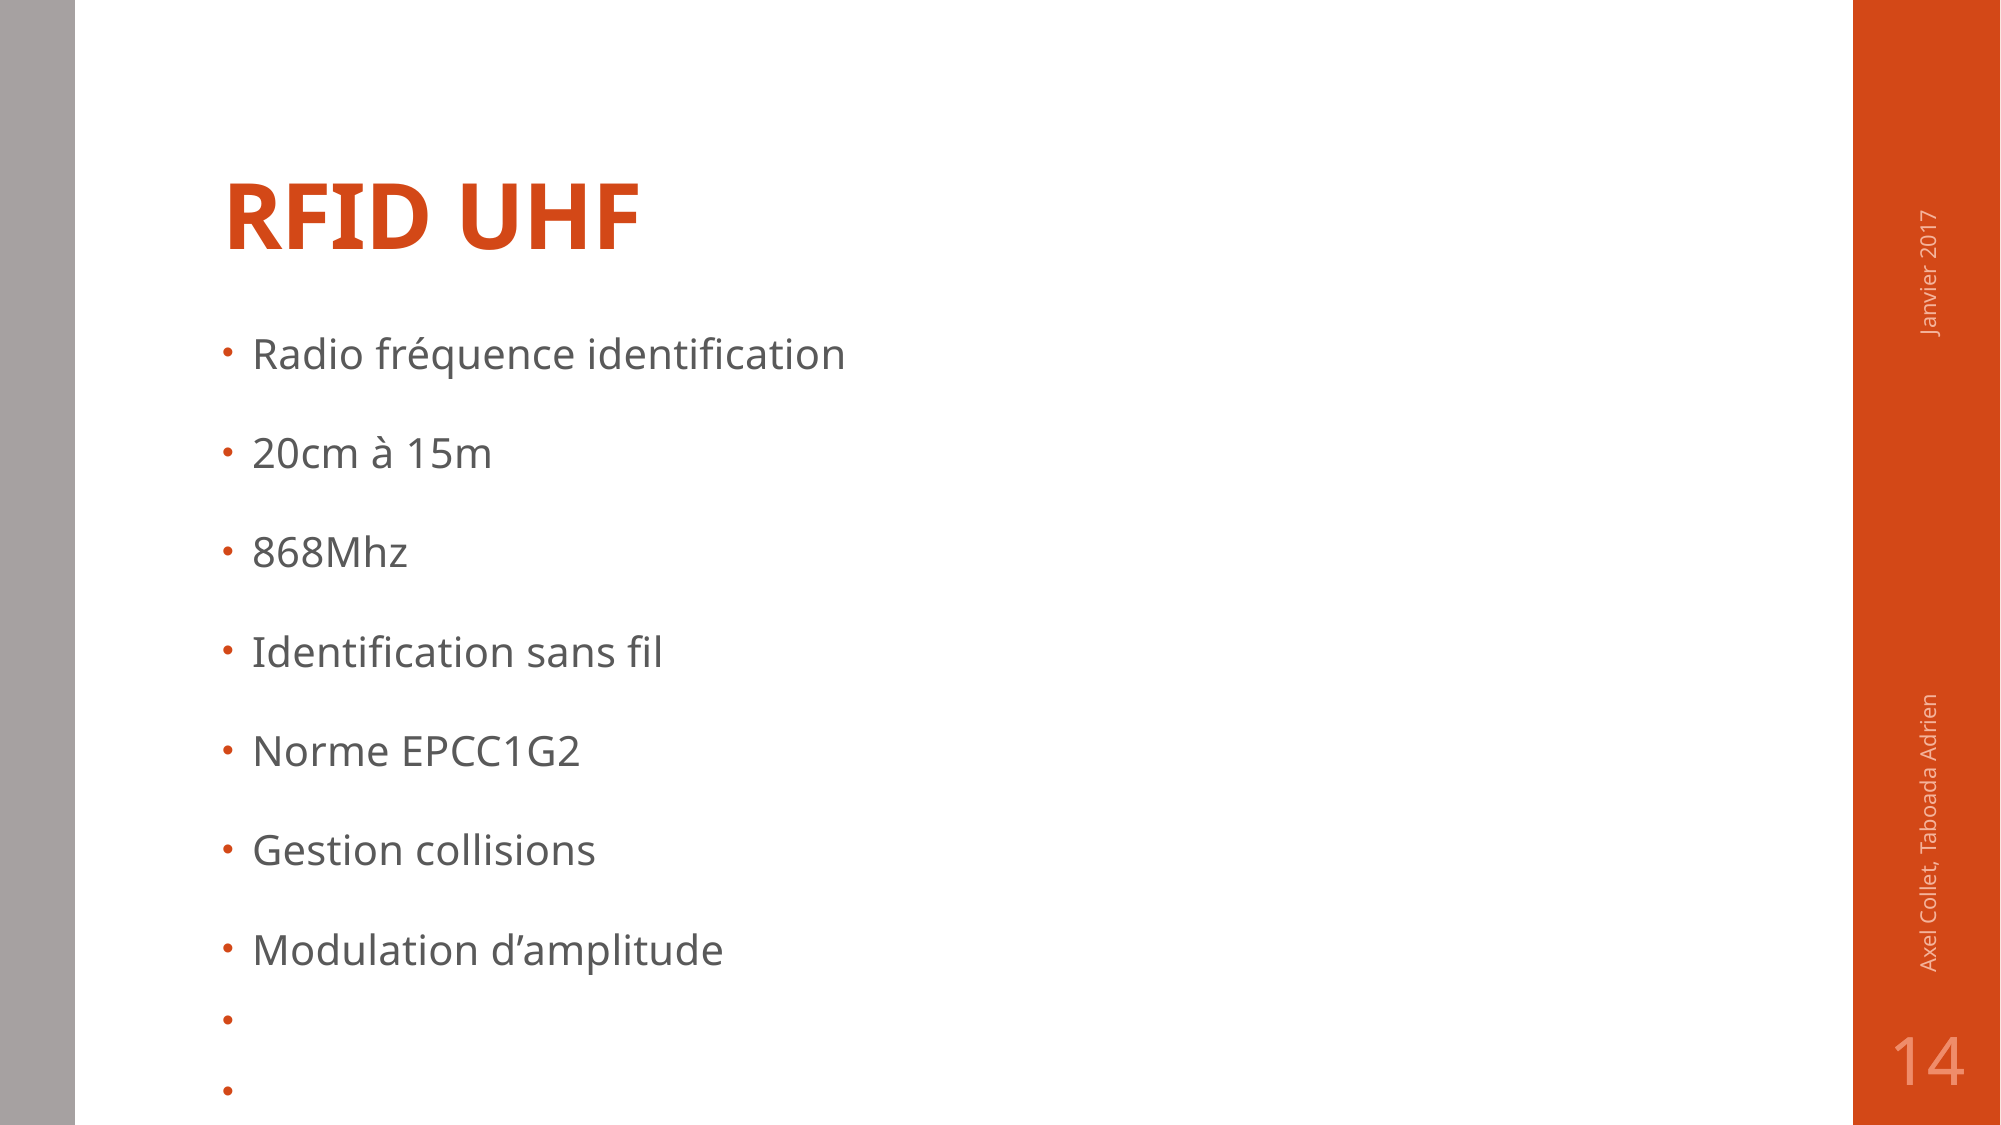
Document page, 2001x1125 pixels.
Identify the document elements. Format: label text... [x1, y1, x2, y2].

text_box [1852, 1012, 2000, 1110]
text_box Janvier 2017 [1897, 37, 1958, 351]
list Radio fréquence identification 20cm à 15m 868Mhz Identification sans fil Norme EPCC1G2 Gestion collisions Modulation d’amplitude [206, 299, 1617, 1014]
text_box Axel Collet, Taboada Adrien [1897, 400, 1958, 988]
title RFID UHF [206, 48, 1797, 278]
